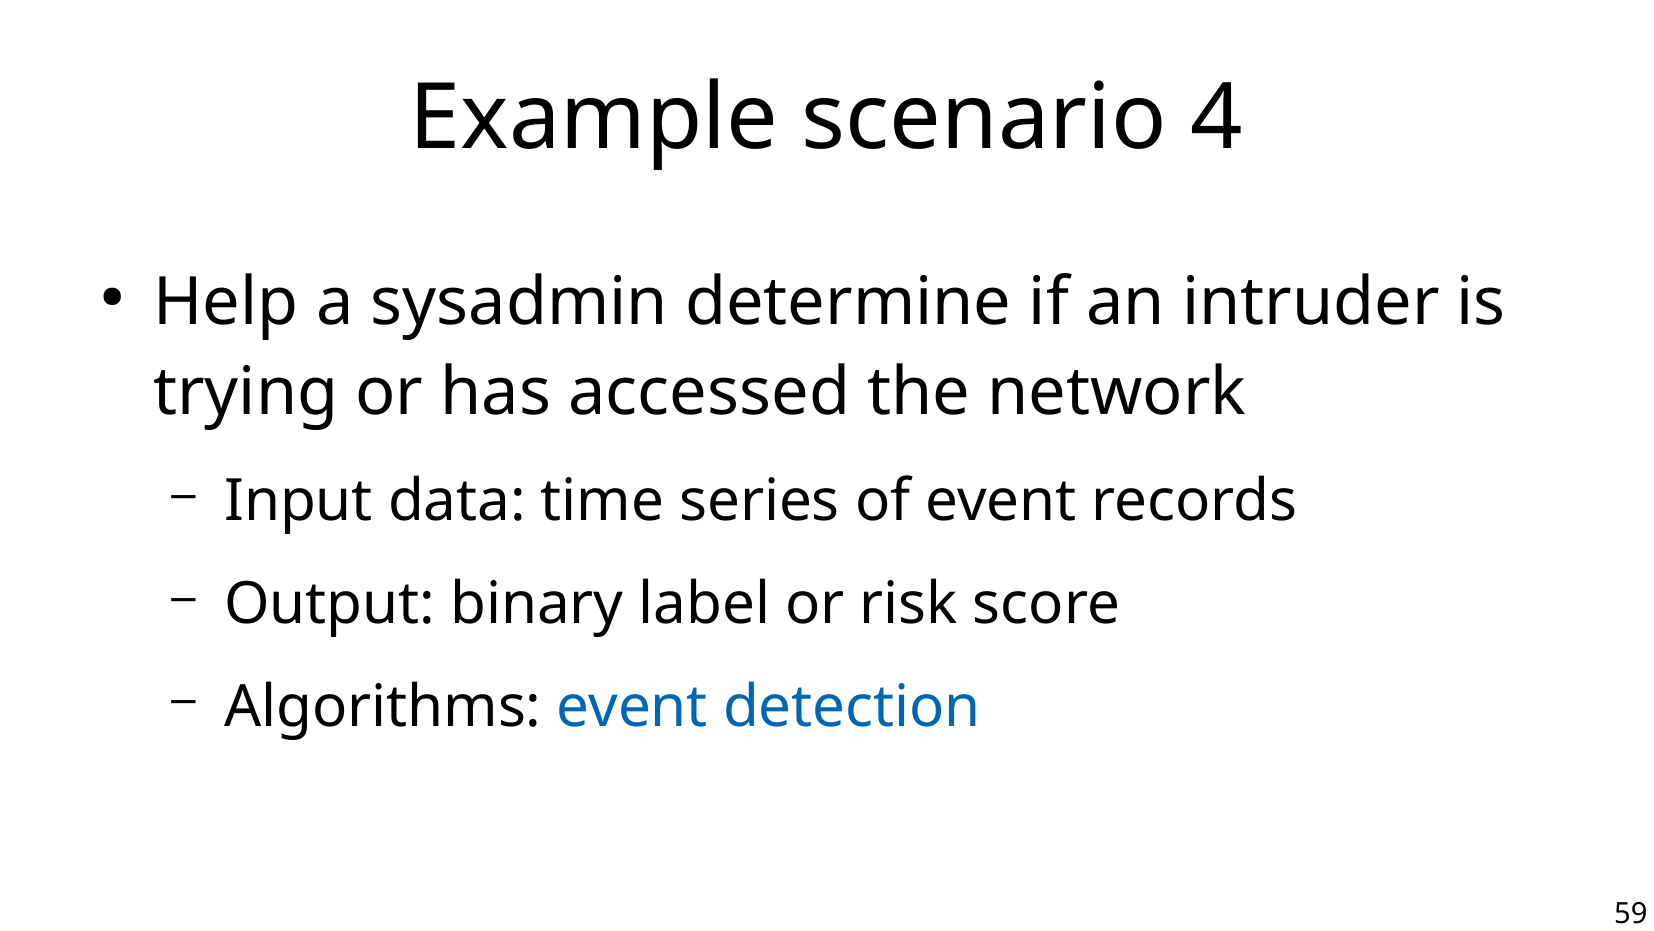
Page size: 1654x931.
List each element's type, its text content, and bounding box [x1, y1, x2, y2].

list Help a sysadmin determine if an intruder is trying or has accessed the network Input data: time series of event records Output: binary label or risk score Algorithms: event detection [82, 253, 1571, 793]
title Example scenario 4 [82, 1, 1571, 226]
